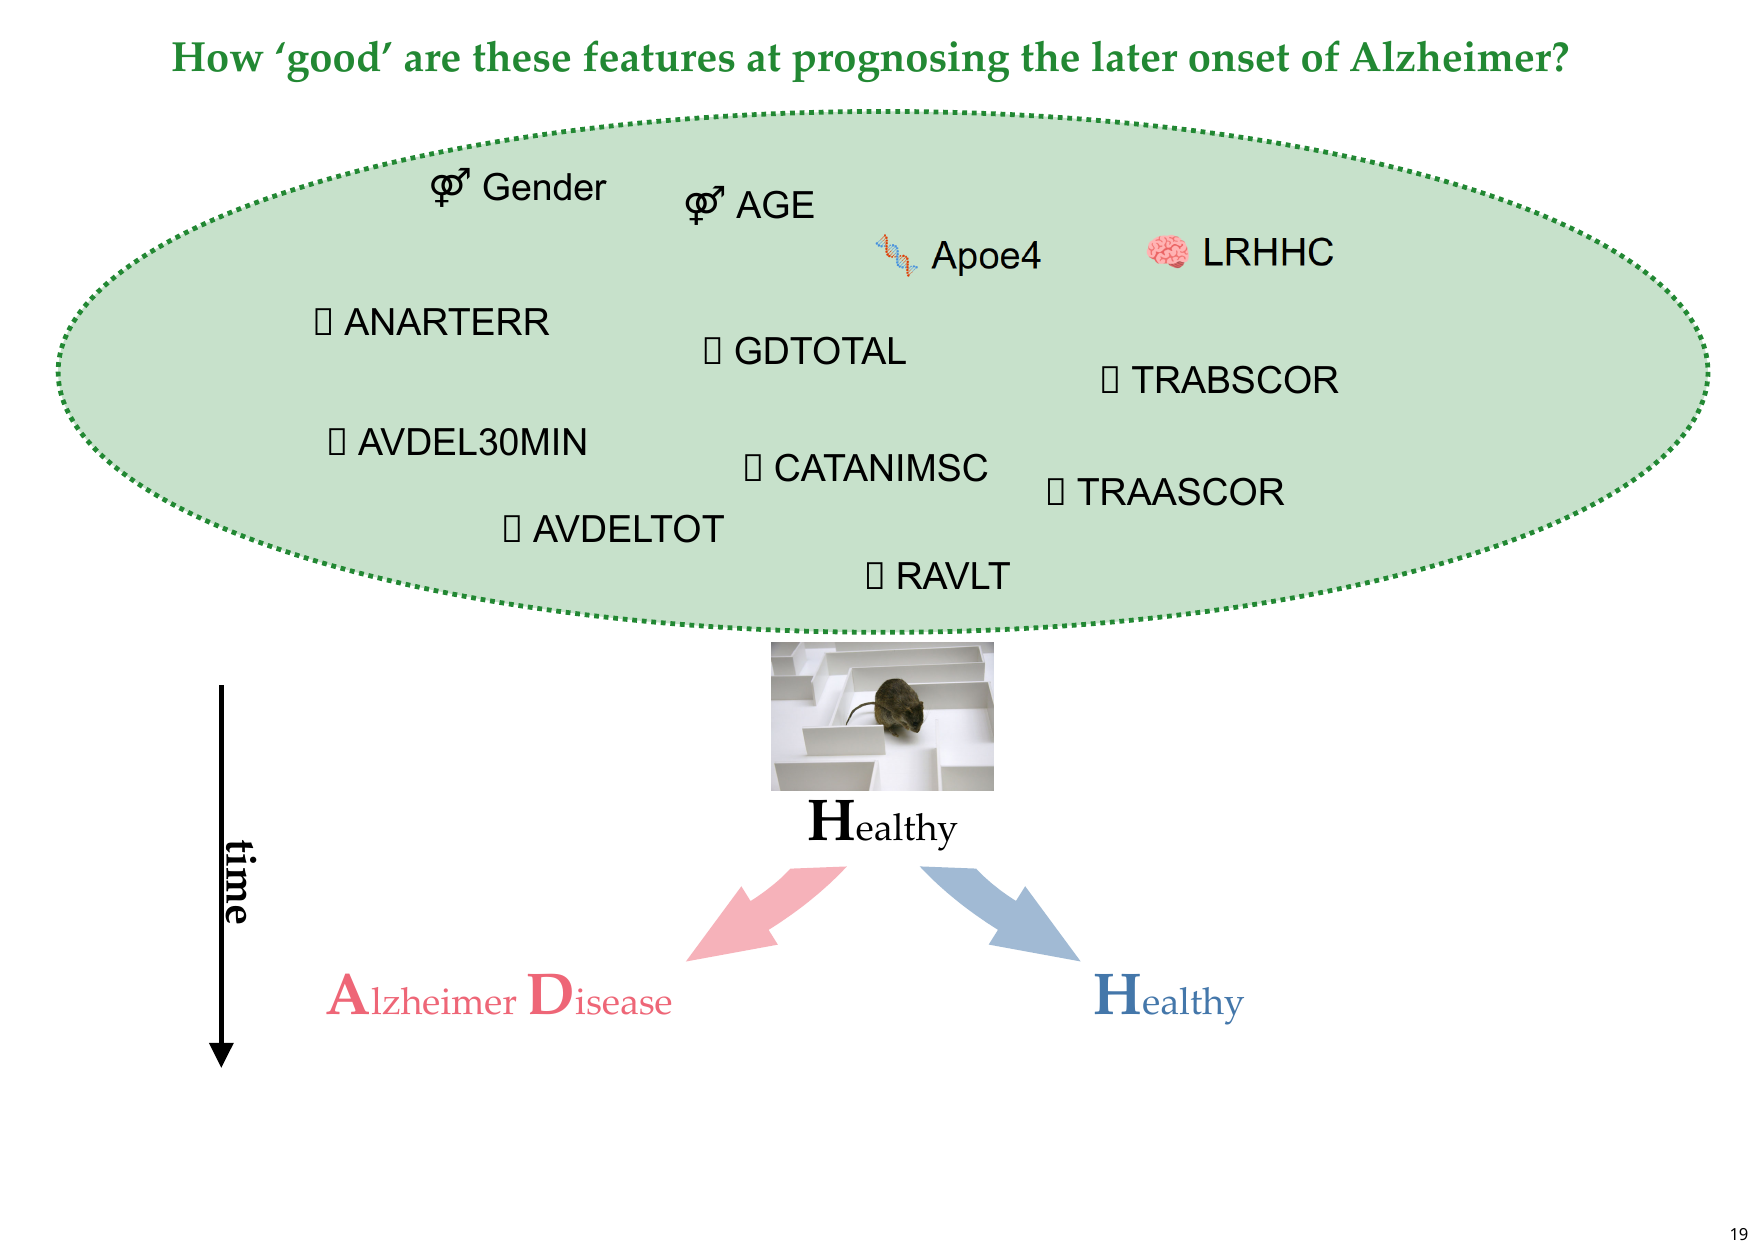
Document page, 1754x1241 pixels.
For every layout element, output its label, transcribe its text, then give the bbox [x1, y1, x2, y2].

text_box 🧬 Apoe4 [852, 232, 856, 298]
picture [771, 642, 994, 791]
text_box Healthy [792, 791, 974, 864]
text_box ⏰ AVDEL30MIN [311, 407, 630, 473]
text_box Alzheimer Disease [310, 964, 688, 1039]
text_box [58, 111, 1708, 633]
text_box How ‘good’ are these features at prognosing the later onset of Alzheimer? [156, 33, 1586, 91]
text_box ⚤ Gender [413, 153, 624, 218]
text_box time [207, 824, 265, 941]
picture [856, 224, 1357, 299]
text_box ⏰ GDTOTAL [686, 317, 949, 382]
text_box ⚤ AGE [667, 170, 833, 236]
text_box [919, 866, 1081, 962]
text_box ⏰ RAVLT [848, 542, 1053, 607]
text_box ⏰ TRAASCOR [1029, 457, 1327, 523]
text_box Healthy [1079, 964, 1303, 1042]
text_box [685, 866, 847, 962]
text_box ⏰ CATANIMSC [727, 434, 1031, 500]
text_box ⏰ TRABSCOR [1084, 346, 1381, 412]
text_box ⏰ AVDELTOT [486, 494, 767, 560]
text_box ⏰ ANARTERR [297, 288, 592, 354]
